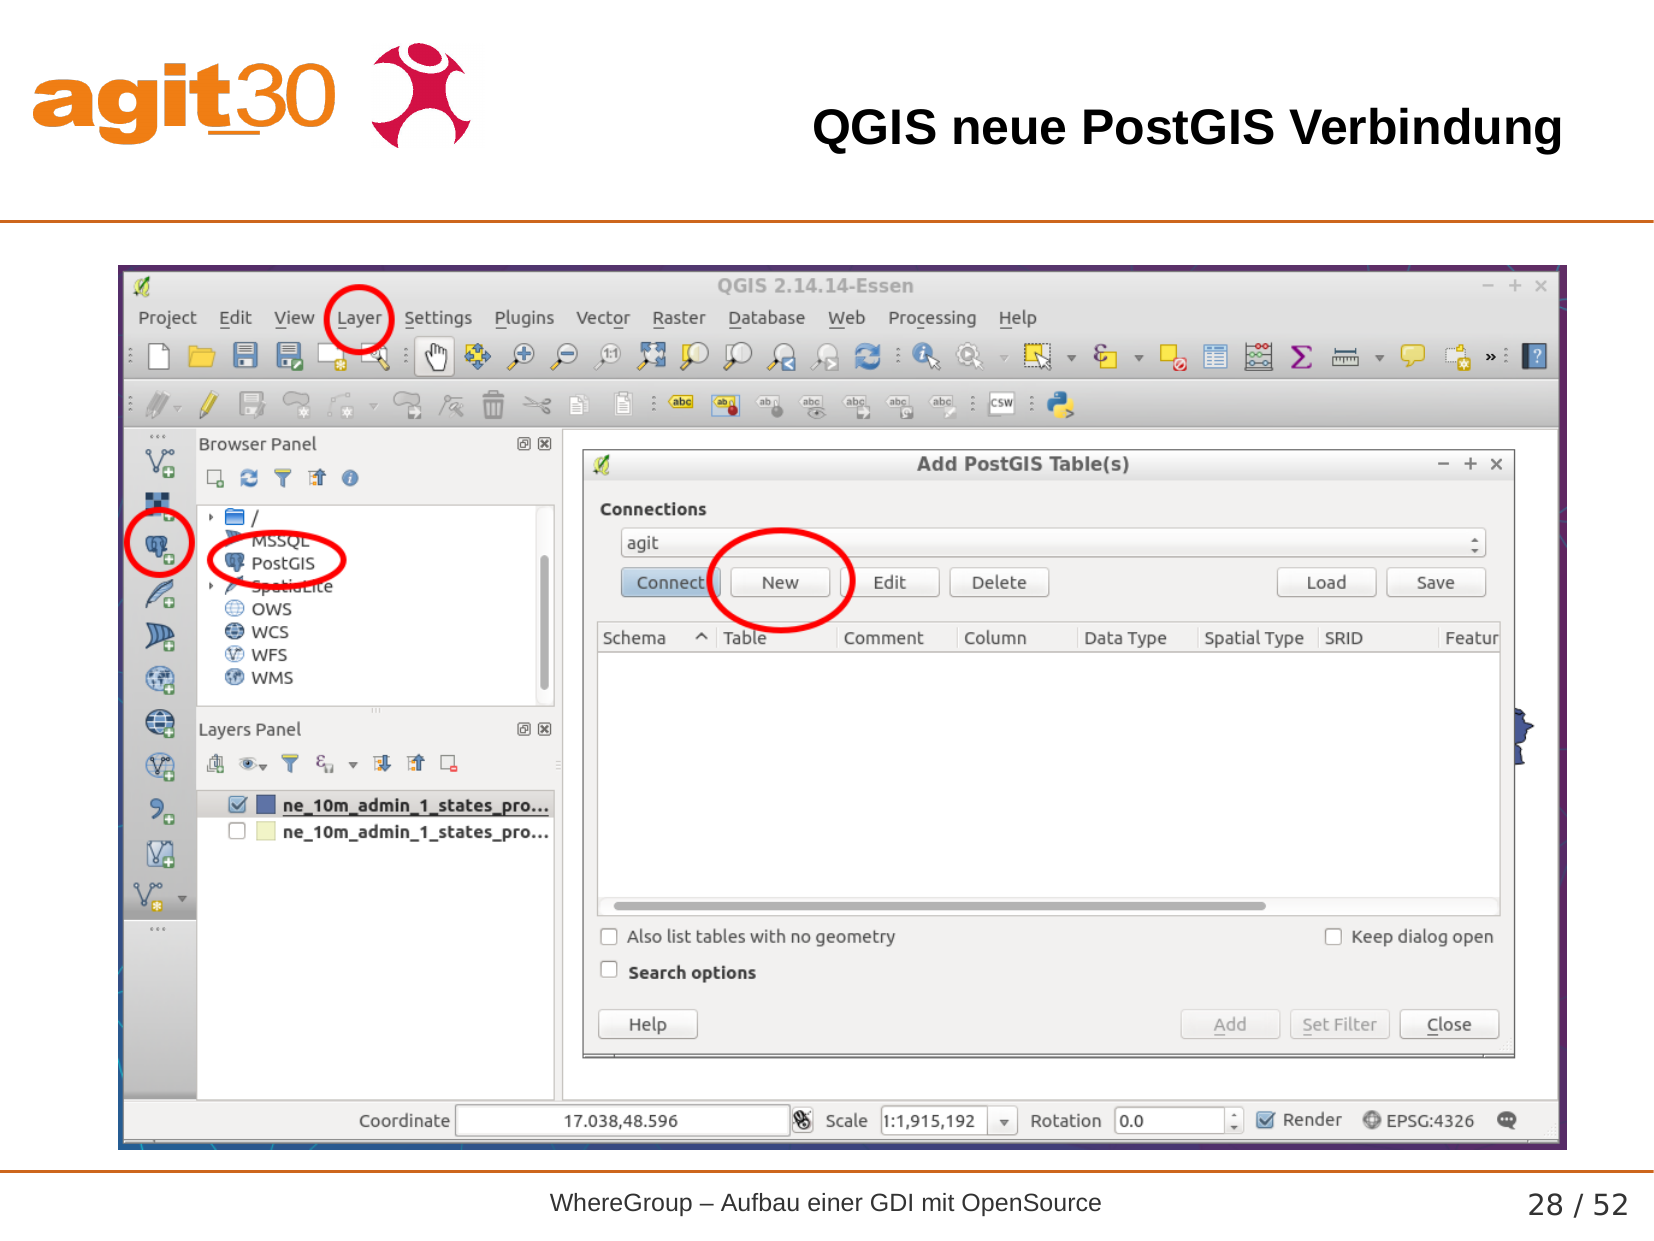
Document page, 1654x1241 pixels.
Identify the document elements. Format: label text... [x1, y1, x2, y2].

picture [118, 265, 1567, 1150]
title QGIS neue PostGIS Verbindung [76, 53, 1565, 201]
picture [29, 58, 76, 148]
